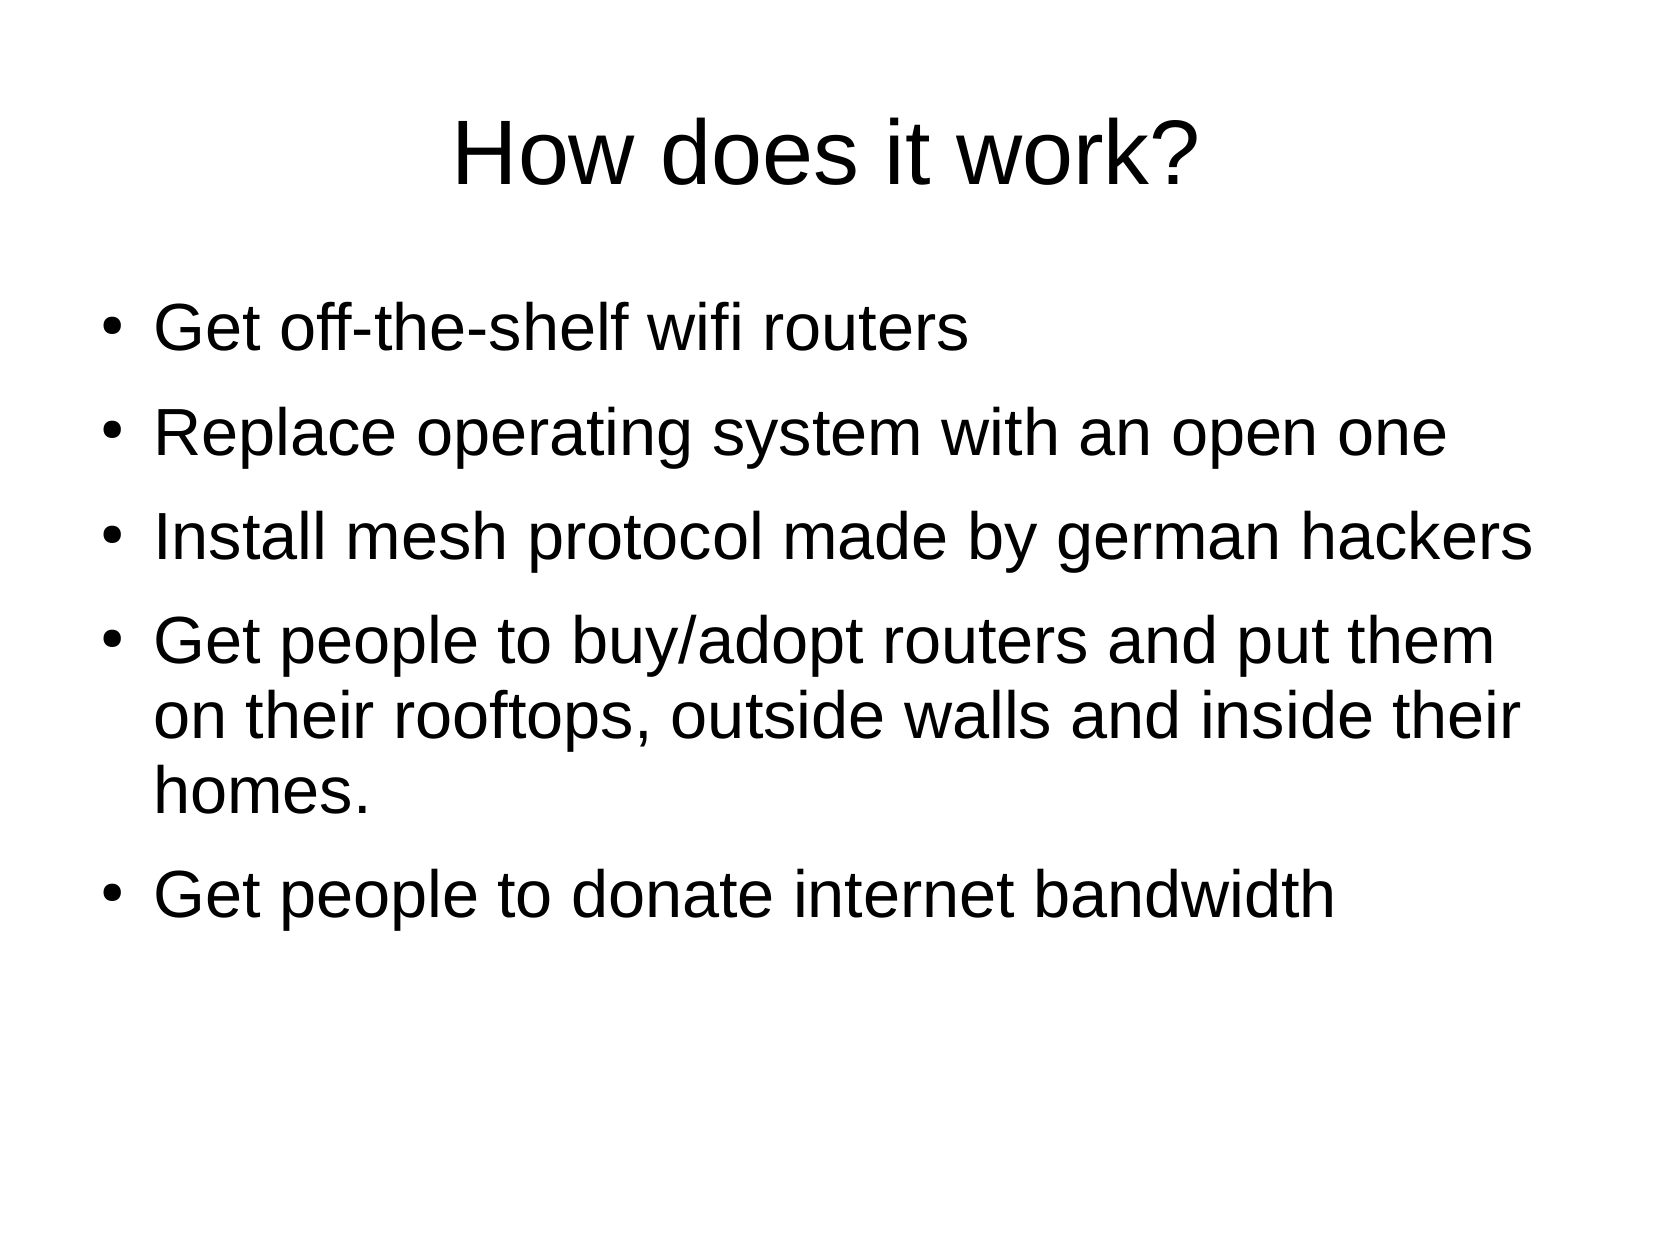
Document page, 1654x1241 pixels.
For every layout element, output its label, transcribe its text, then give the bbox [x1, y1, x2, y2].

list Get off-the-shelf wifi routers Replace operating system with an open one Install mesh protocol made by german hackers Get people to buy/adopt routers and put them on their rooftops, outside walls and inside their homes. Get people to donate internet bandwidth [82, 290, 1538, 1010]
title How does it work? [82, 49, 1571, 257]
